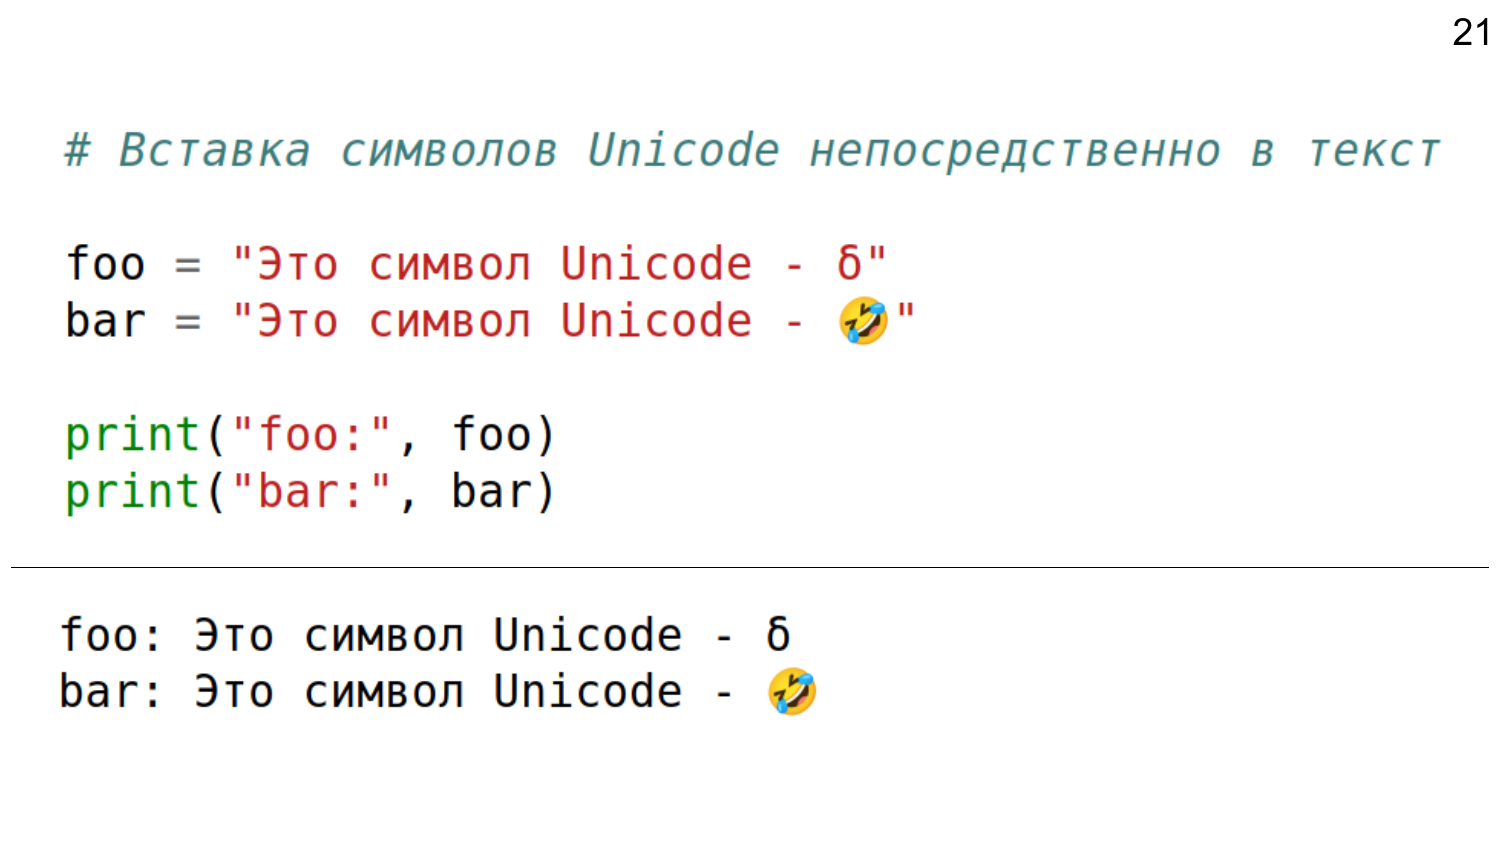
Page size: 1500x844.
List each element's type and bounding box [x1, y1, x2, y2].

picture [47, 117, 1455, 535]
picture [47, 601, 833, 730]
